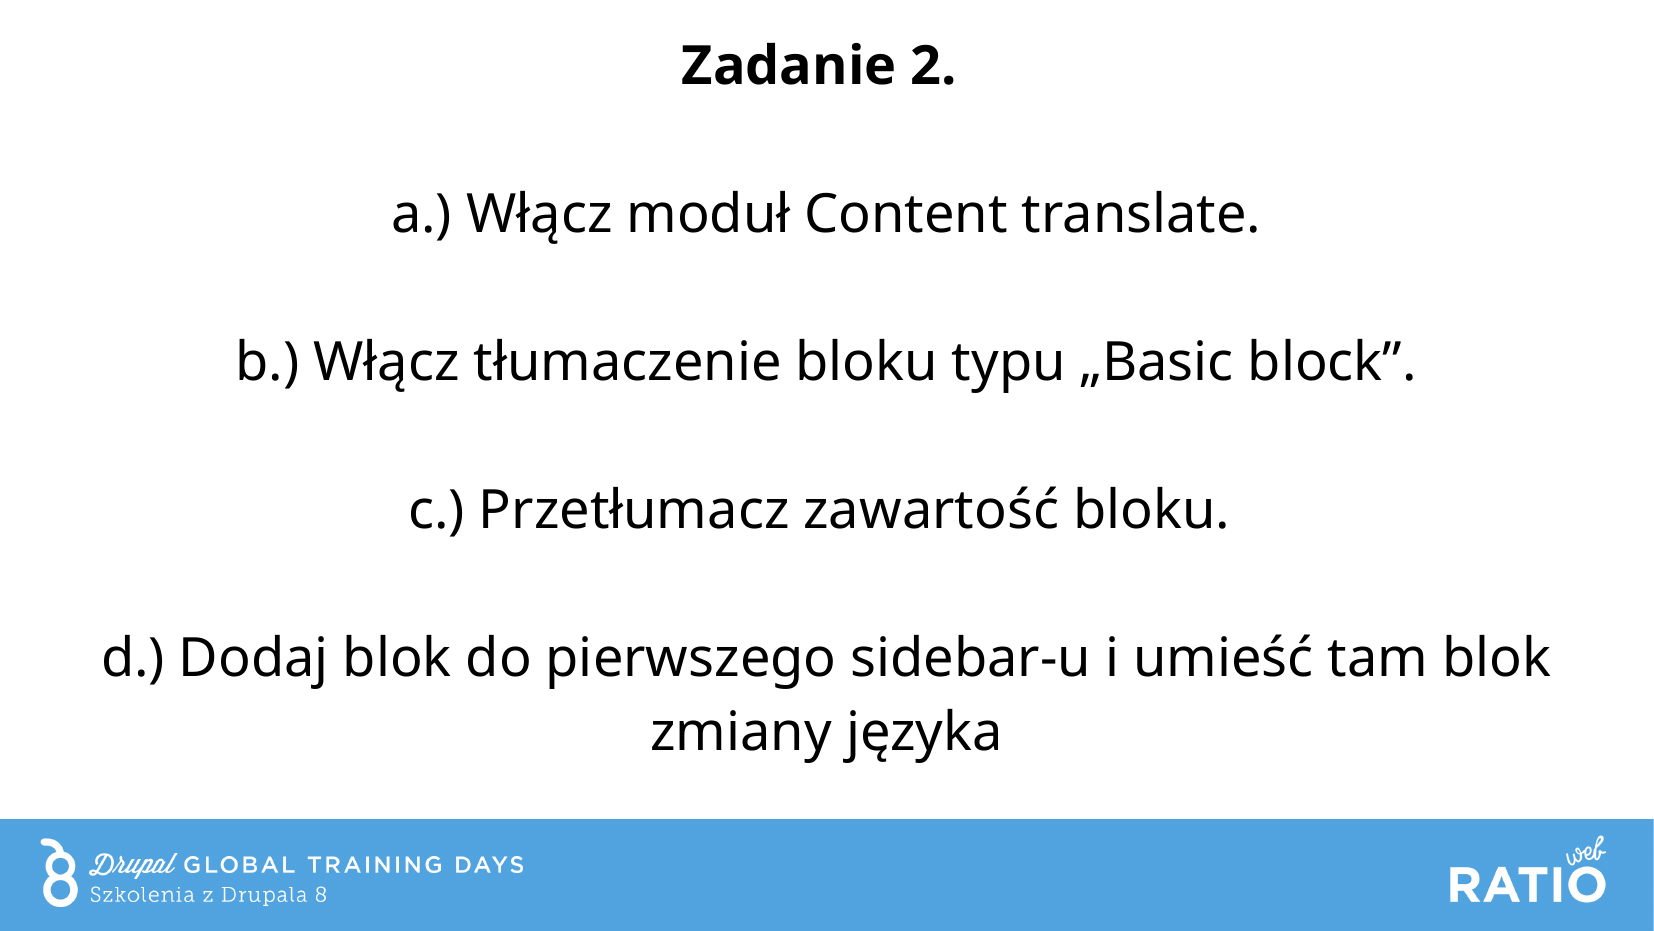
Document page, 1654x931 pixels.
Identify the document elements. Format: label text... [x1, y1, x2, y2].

picture [0, 0, 1654, 931]
subtitle Zadanie 2. a.) Włącz moduł Content translate. b.) Włącz tłumaczenie bloku typu „Basic block”. c.) Przetłumacz zawartość bloku. d.) Dodaj blok do pierwszego sidebar-u i umieść tam blok zmiany języka [82, 36, 1571, 757]
